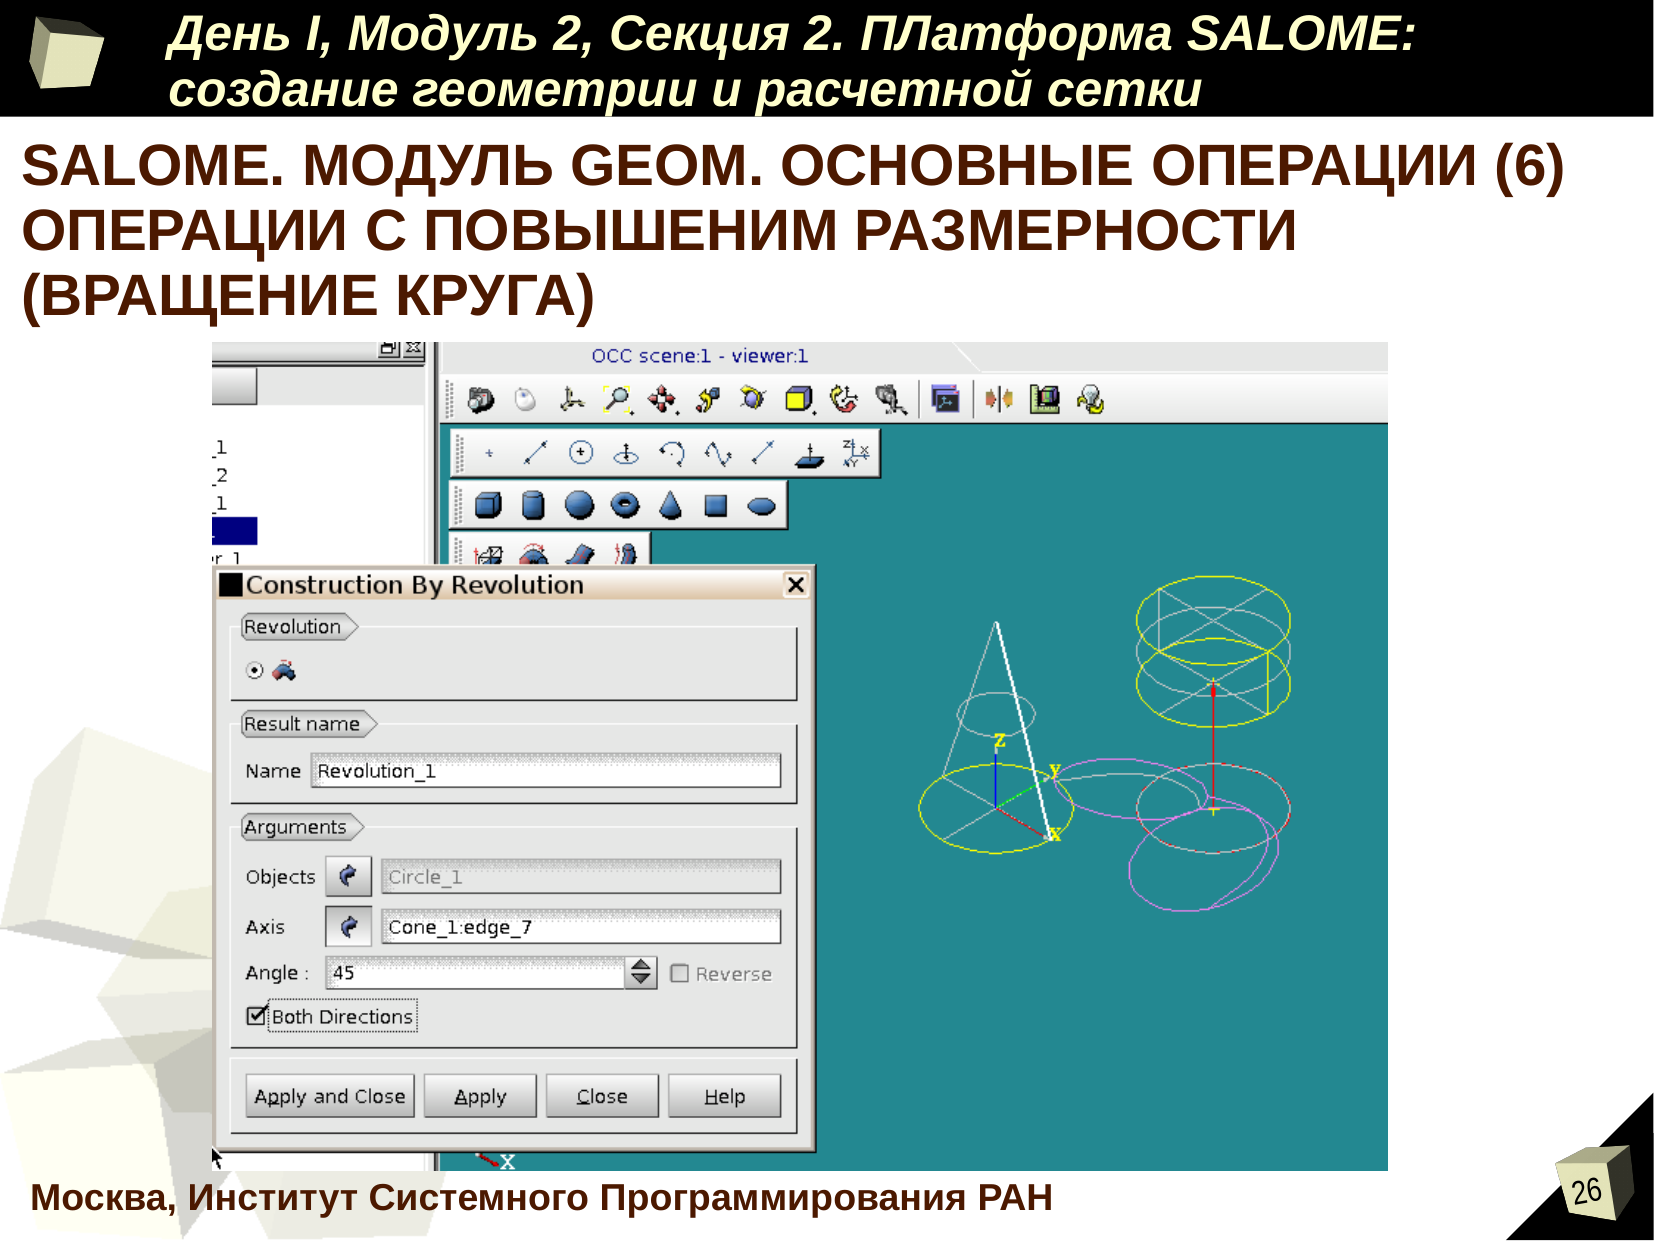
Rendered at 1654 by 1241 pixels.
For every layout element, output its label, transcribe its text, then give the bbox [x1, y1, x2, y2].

text_box SALOME. МОДУЛЬ GEOM. ОСНОВНЫЕ ОПЕРАЦИИ (6) ОПЕРАЦИИ С ПОВЫШЕНИМ РАЗМЕРНОСТИ (ВРАЩЕНИЕ КРУГА) [6, 125, 1654, 335]
picture [464, 1193, 472, 1198]
picture [0, 342, 1388, 1241]
